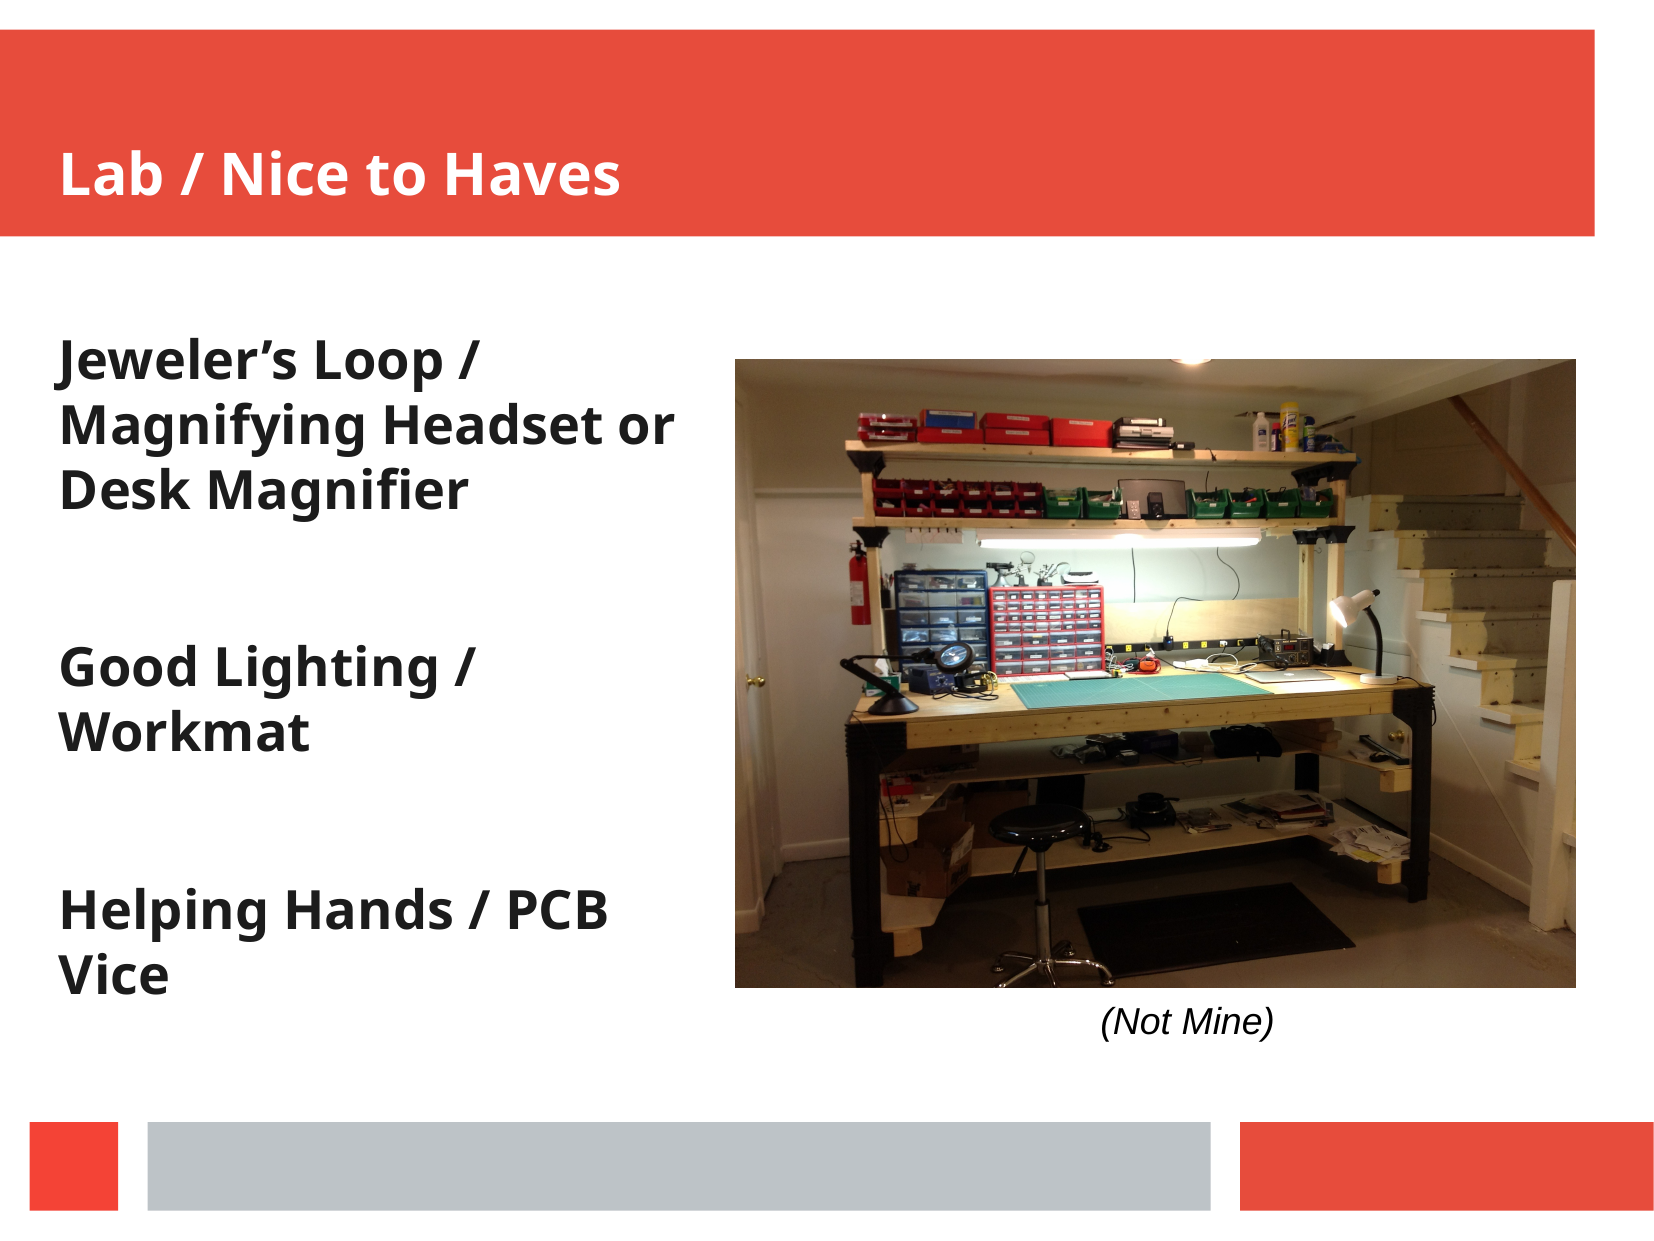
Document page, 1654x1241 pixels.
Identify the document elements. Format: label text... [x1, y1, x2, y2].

list Jeweler’s Loop / Magnifying Headset or Desk Magnifier Good Lighting / Workmat Helping Hands / PCB Vice [59, 324, 736, 1126]
picture [735, 360, 1576, 988]
title Lab / Nice to Haves [59, 59, 1595, 207]
text_box (Not Mine) [1085, 993, 1291, 1051]
